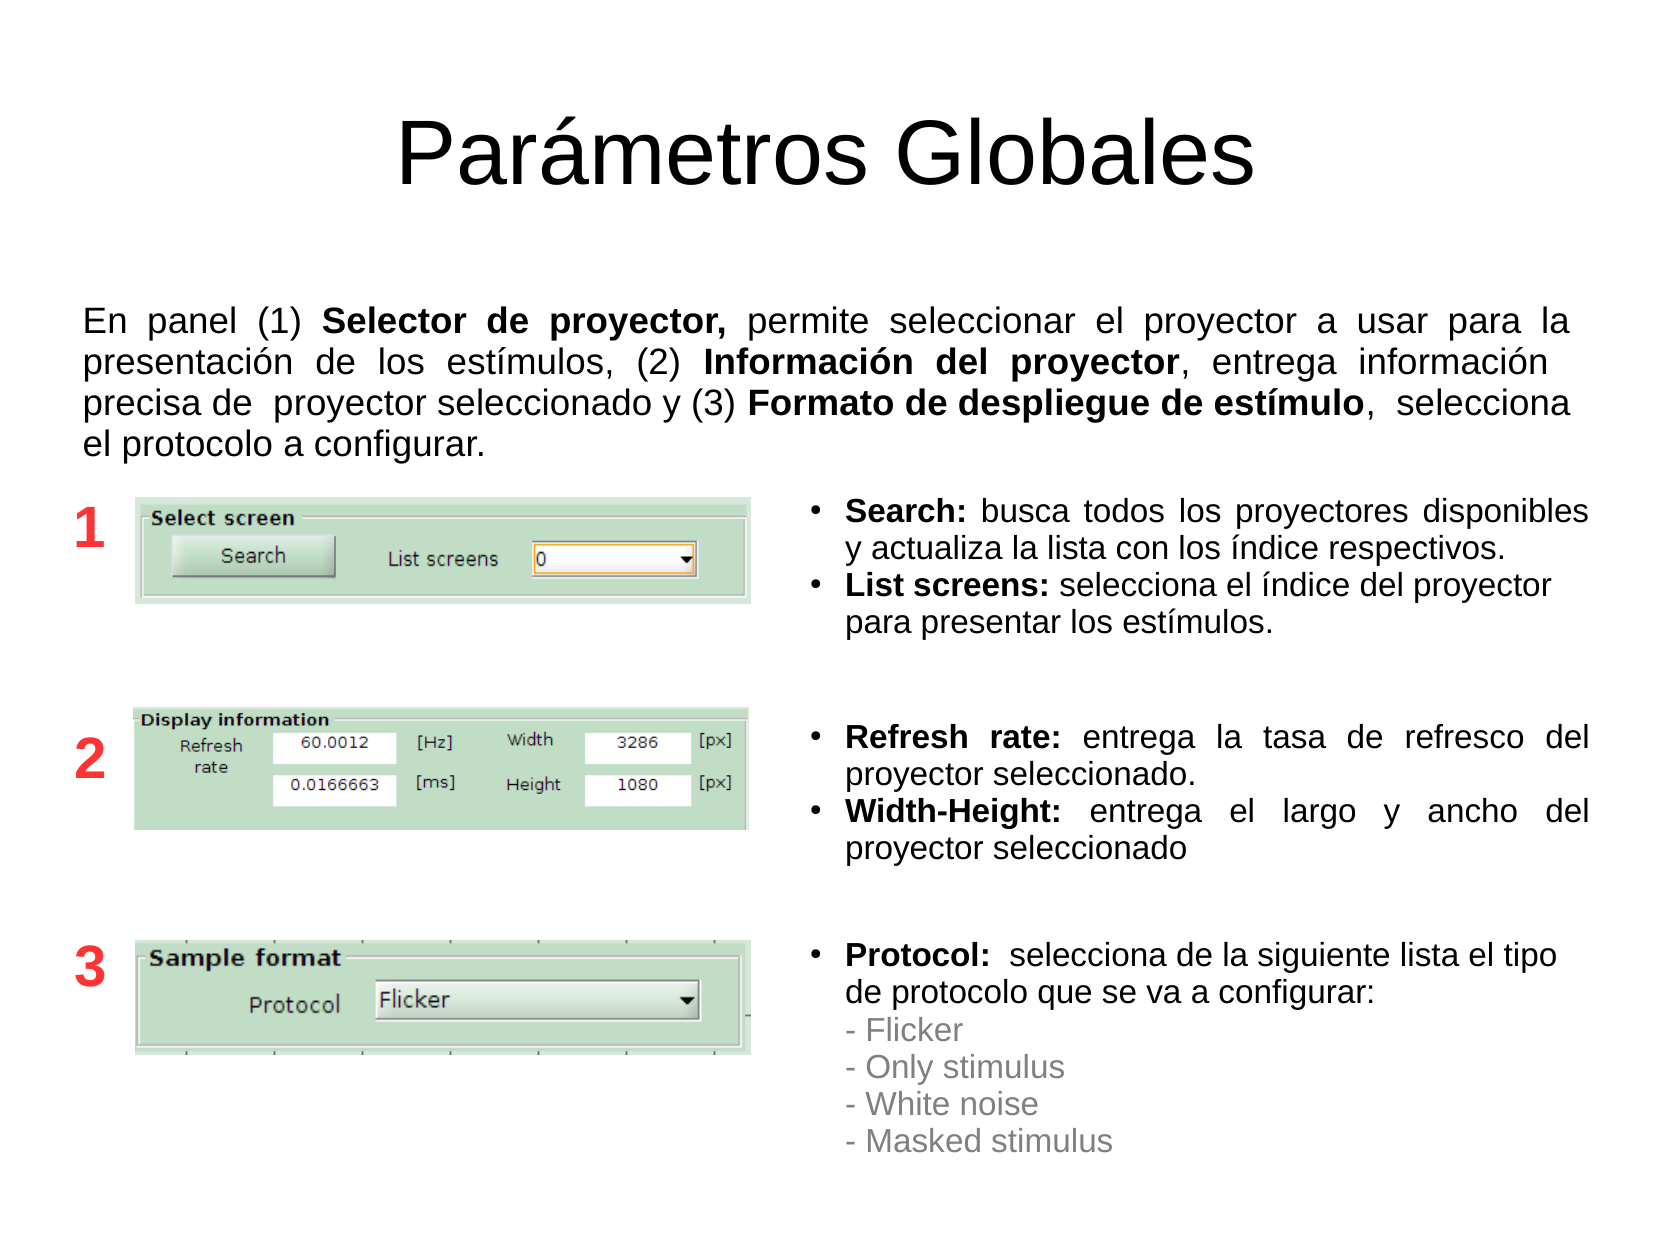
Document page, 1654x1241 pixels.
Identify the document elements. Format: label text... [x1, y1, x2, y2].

text_box 2 [60, 718, 121, 799]
list En panel (1) Selector de proyector, permite seleccionar el proyector a usar para la presentación de los estímulos, (2) Información del proyector, entrega información precisa de proyector seleccionado y (3) Formato de despliegue de estímulo, selecciona el protocolo a configurar. [82, 300, 1571, 466]
text_box Protocol: selecciona de la siguiente lista el tipo de protocolo que se va a configurar: - Flicker - Only stimulus - White noise - Masked stimulus [795, 929, 1606, 1170]
picture [135, 497, 751, 604]
title Parámetros Globales [82, 49, 1571, 257]
text_box 1 [59, 487, 120, 568]
picture [135, 940, 751, 1055]
picture [133, 707, 749, 830]
text_box 3 [60, 926, 121, 1007]
text_box Refresh rate: entrega la tasa de refresco del proyector seleccionado. Width-Height: entrega el largo y ancho del proyector seleccionado [795, 711, 1606, 877]
text_box Search: busca todos los proyectores disponibles y actualiza la lista con los índice respectivos. List screens: selecciona el índice del proyector para presentar los estímulos. [795, 484, 1606, 650]
